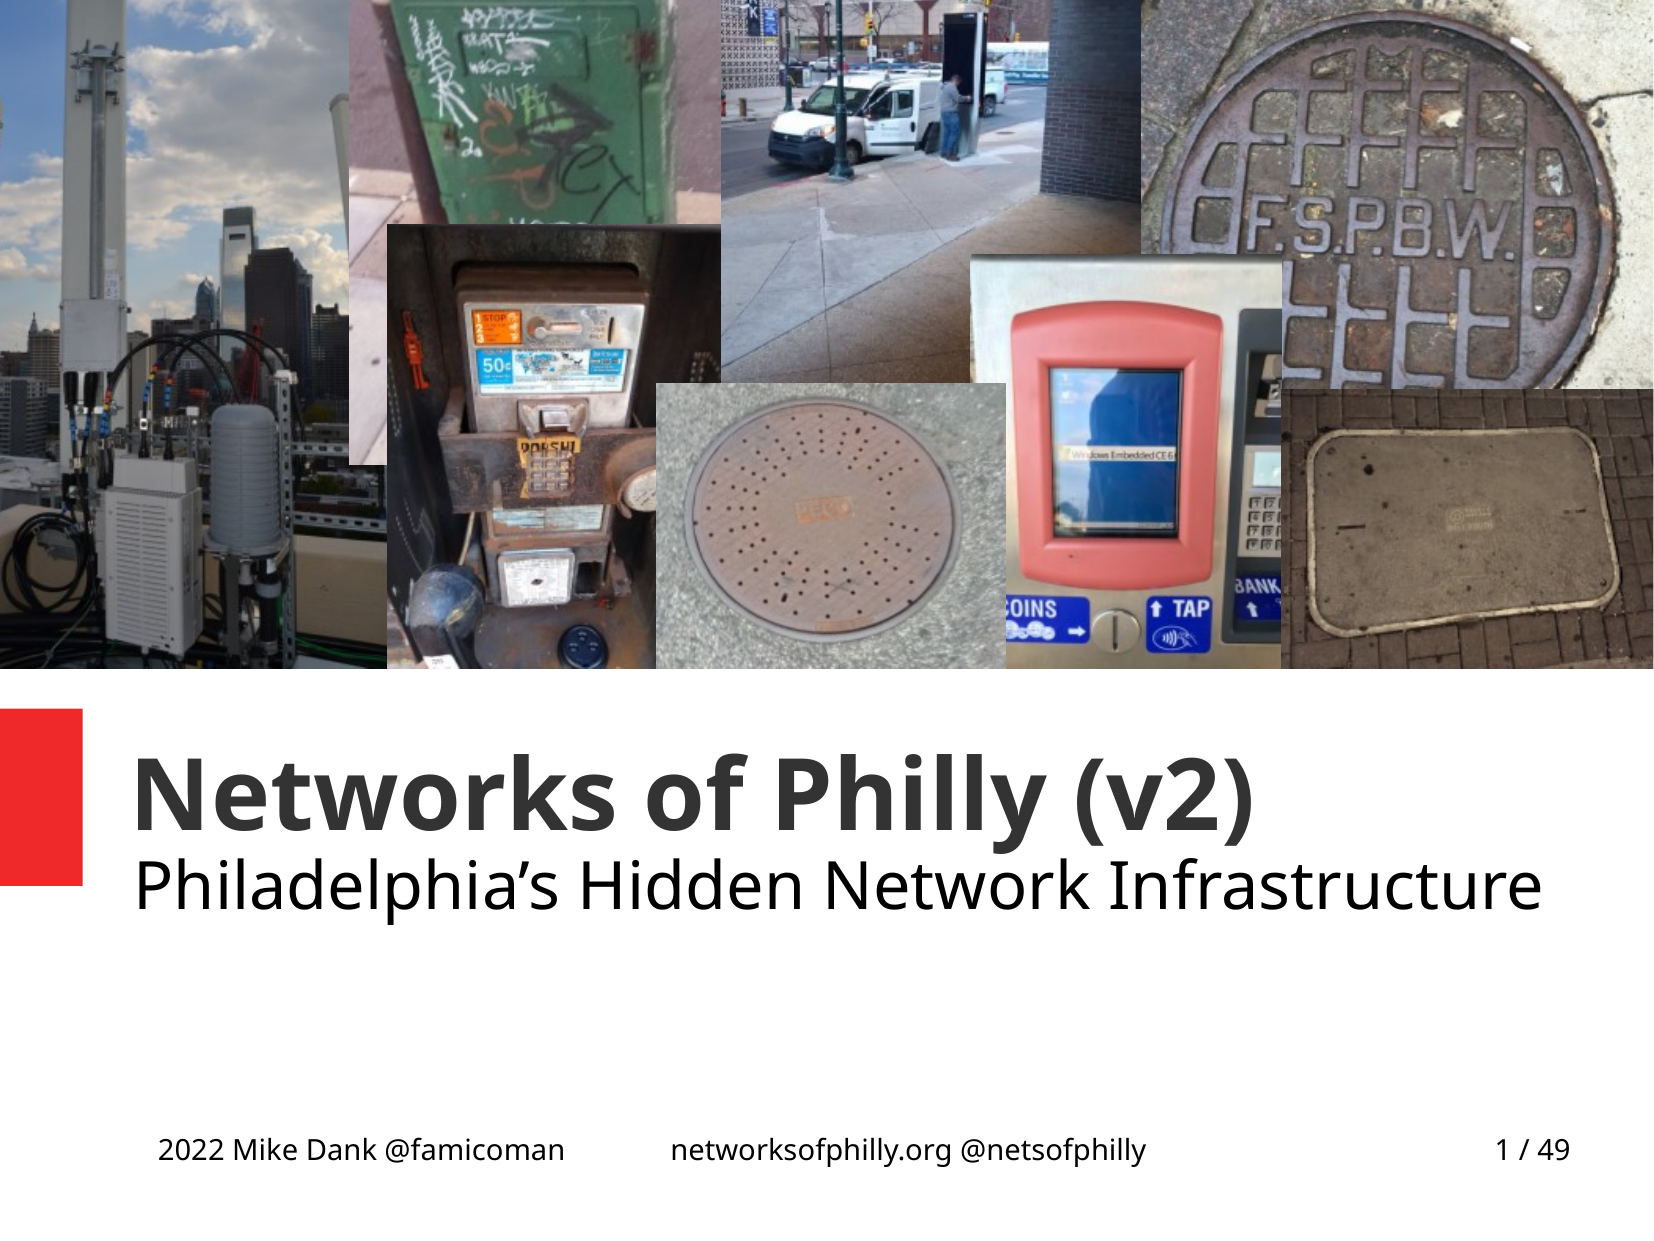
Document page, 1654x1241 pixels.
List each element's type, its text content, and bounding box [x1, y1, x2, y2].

title Networks of Philly (v2) [129, 670, 1536, 792]
subtitle Philadelphia’s Hidden Network Infrastructure [90, 792, 1591, 975]
picture [0, 0, 1654, 670]
